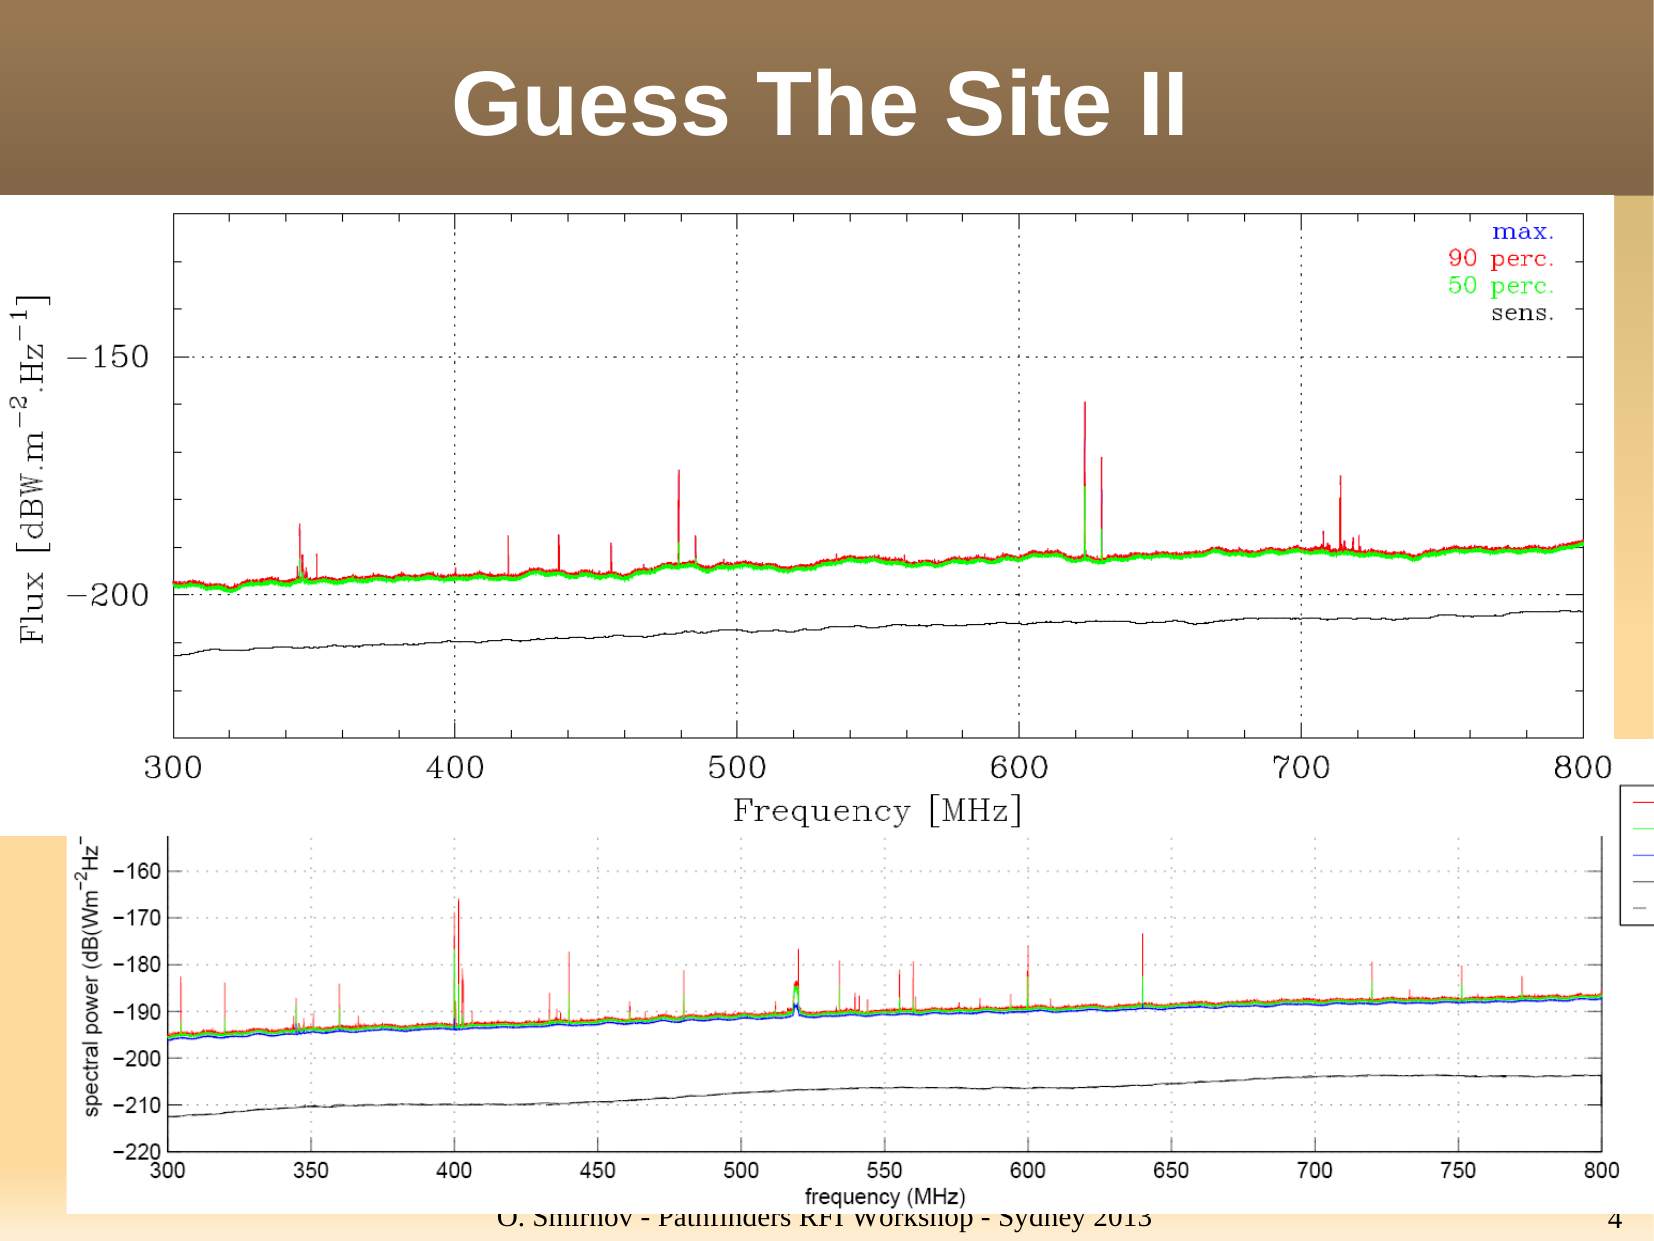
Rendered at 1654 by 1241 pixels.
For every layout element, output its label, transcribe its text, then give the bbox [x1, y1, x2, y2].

picture [0, 0, 1654, 1241]
title Guess The Site II [76, 0, 1565, 195]
